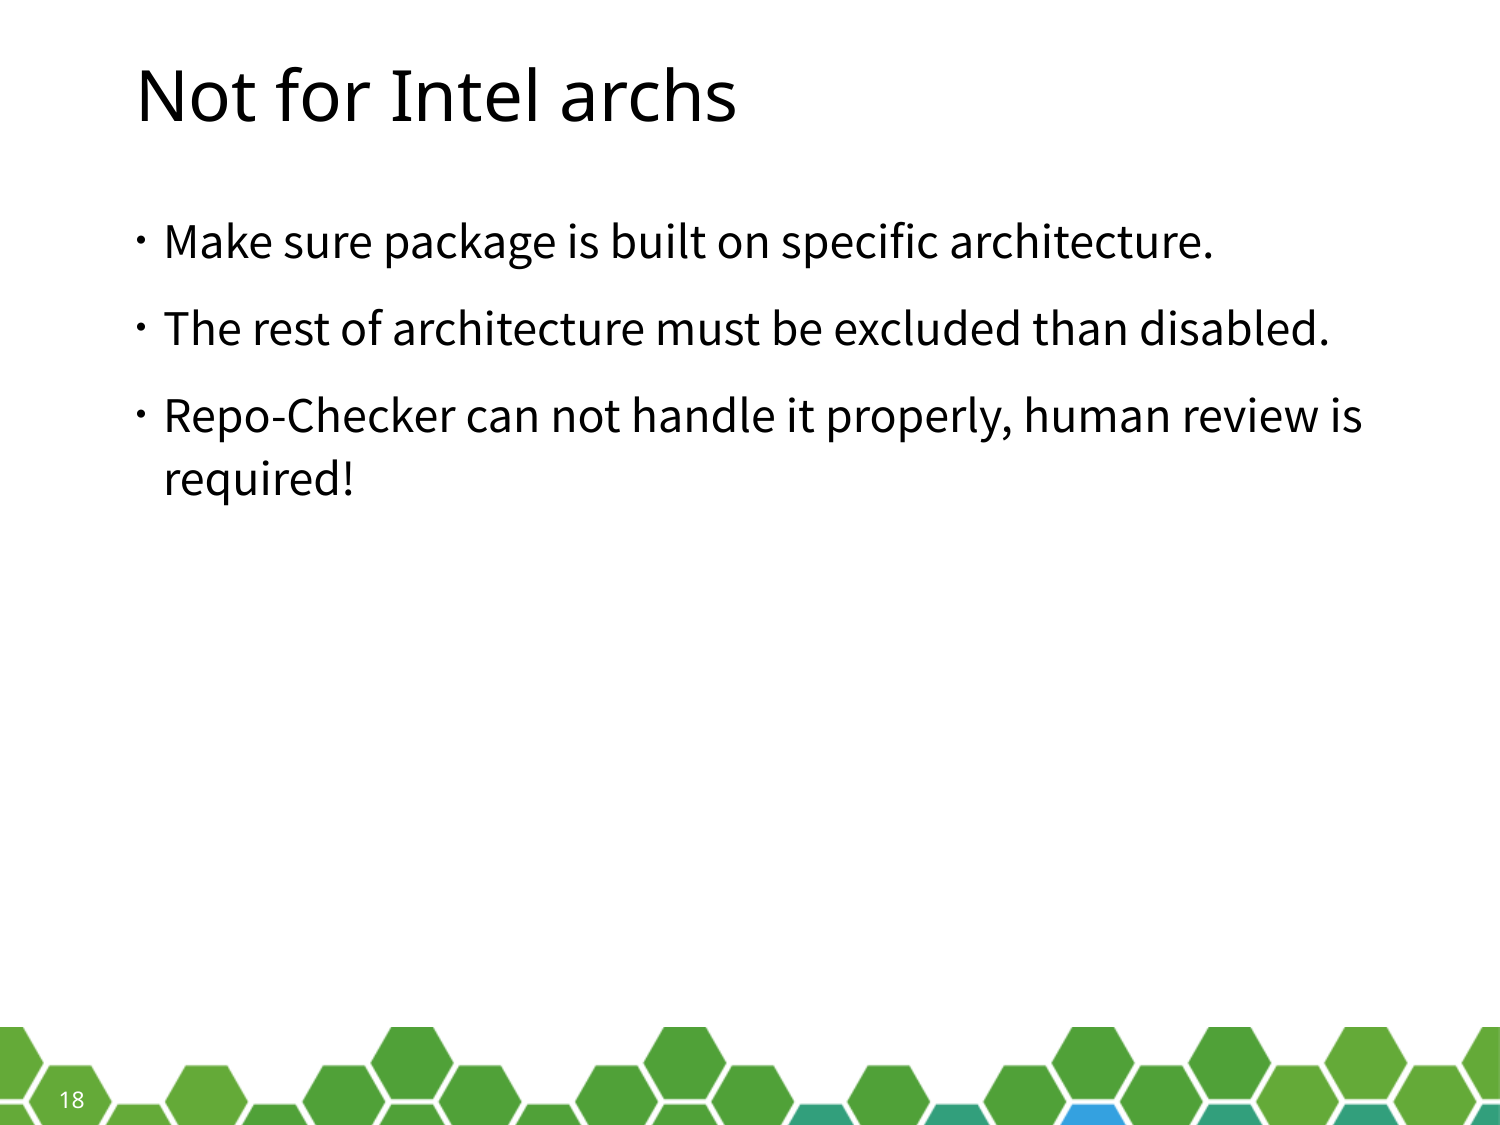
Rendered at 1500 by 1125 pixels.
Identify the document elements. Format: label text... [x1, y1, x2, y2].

list Make sure package is built on specific architecture. The rest of architecture must be excluded than disabled. Repo-Checker can not handle it properly, human review is required! [135, 208, 1372, 862]
picture [0, 1027, 1500, 1125]
title Not for Intel archs [135, 12, 1372, 175]
